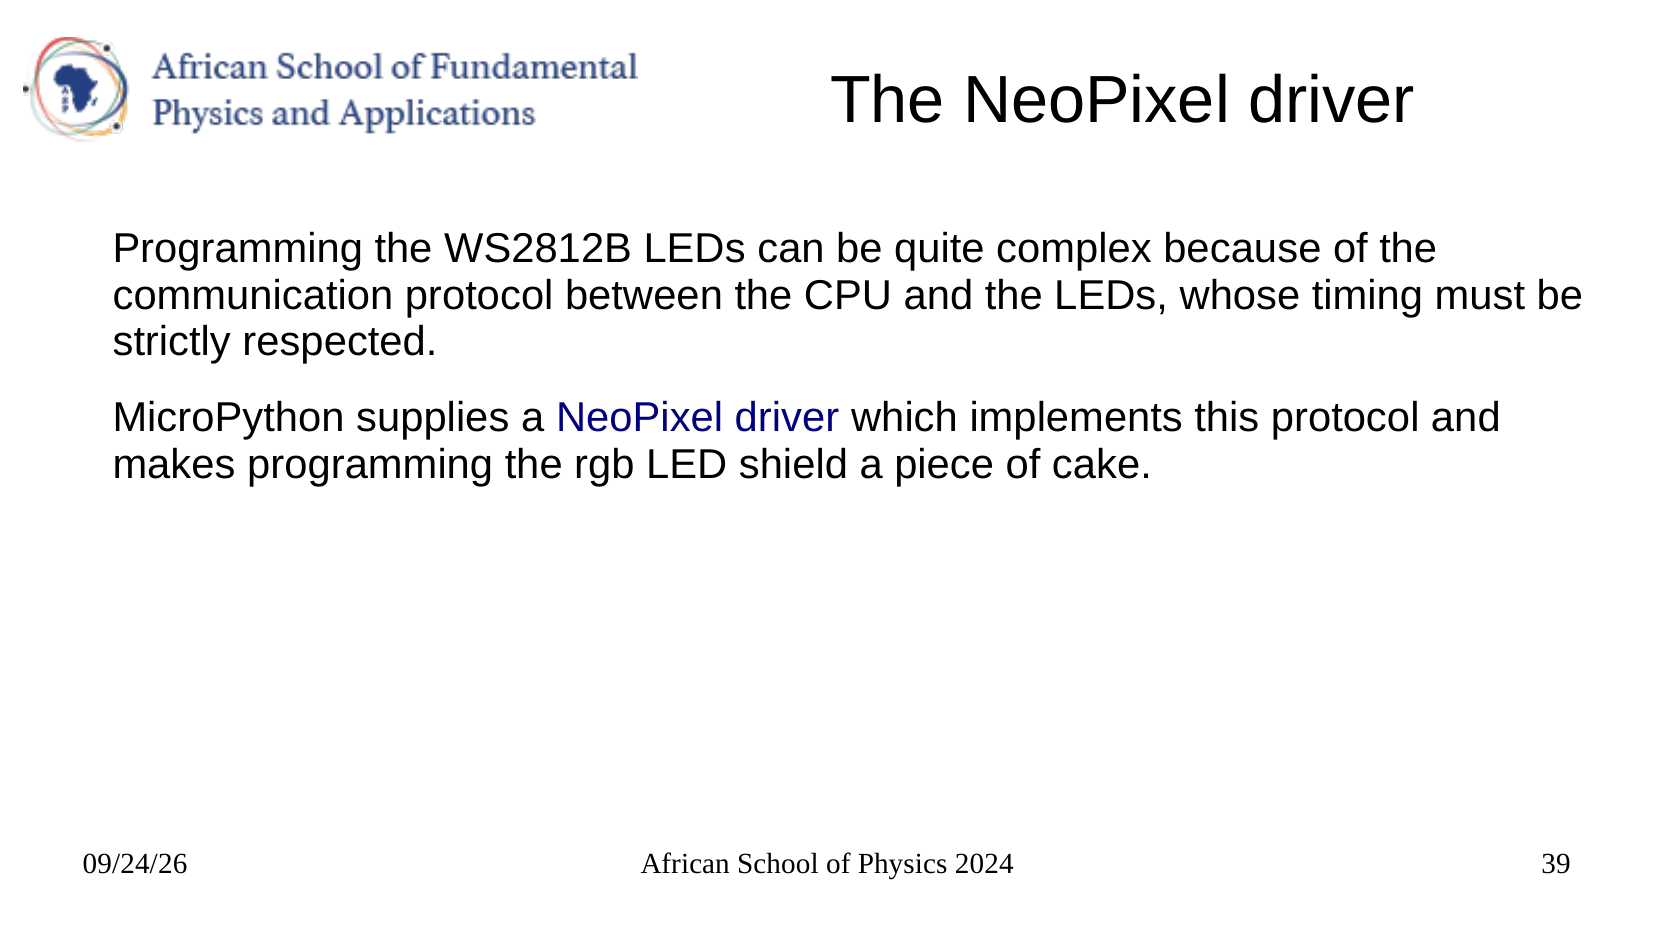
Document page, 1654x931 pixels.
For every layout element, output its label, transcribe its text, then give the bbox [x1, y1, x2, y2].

title The NeoPixel driver [635, 21, 1610, 177]
picture [23, 37, 635, 142]
list Programming the WS2812B LEDs can be quite complex because of the communication protocol between the CPU and the LEDs, whose timing must be strictly respected. MicroPython supplies a NeoPixel driver which implements this protocol and makes programming the rgb LED shield a piece of cake. [112, 225, 1601, 765]
